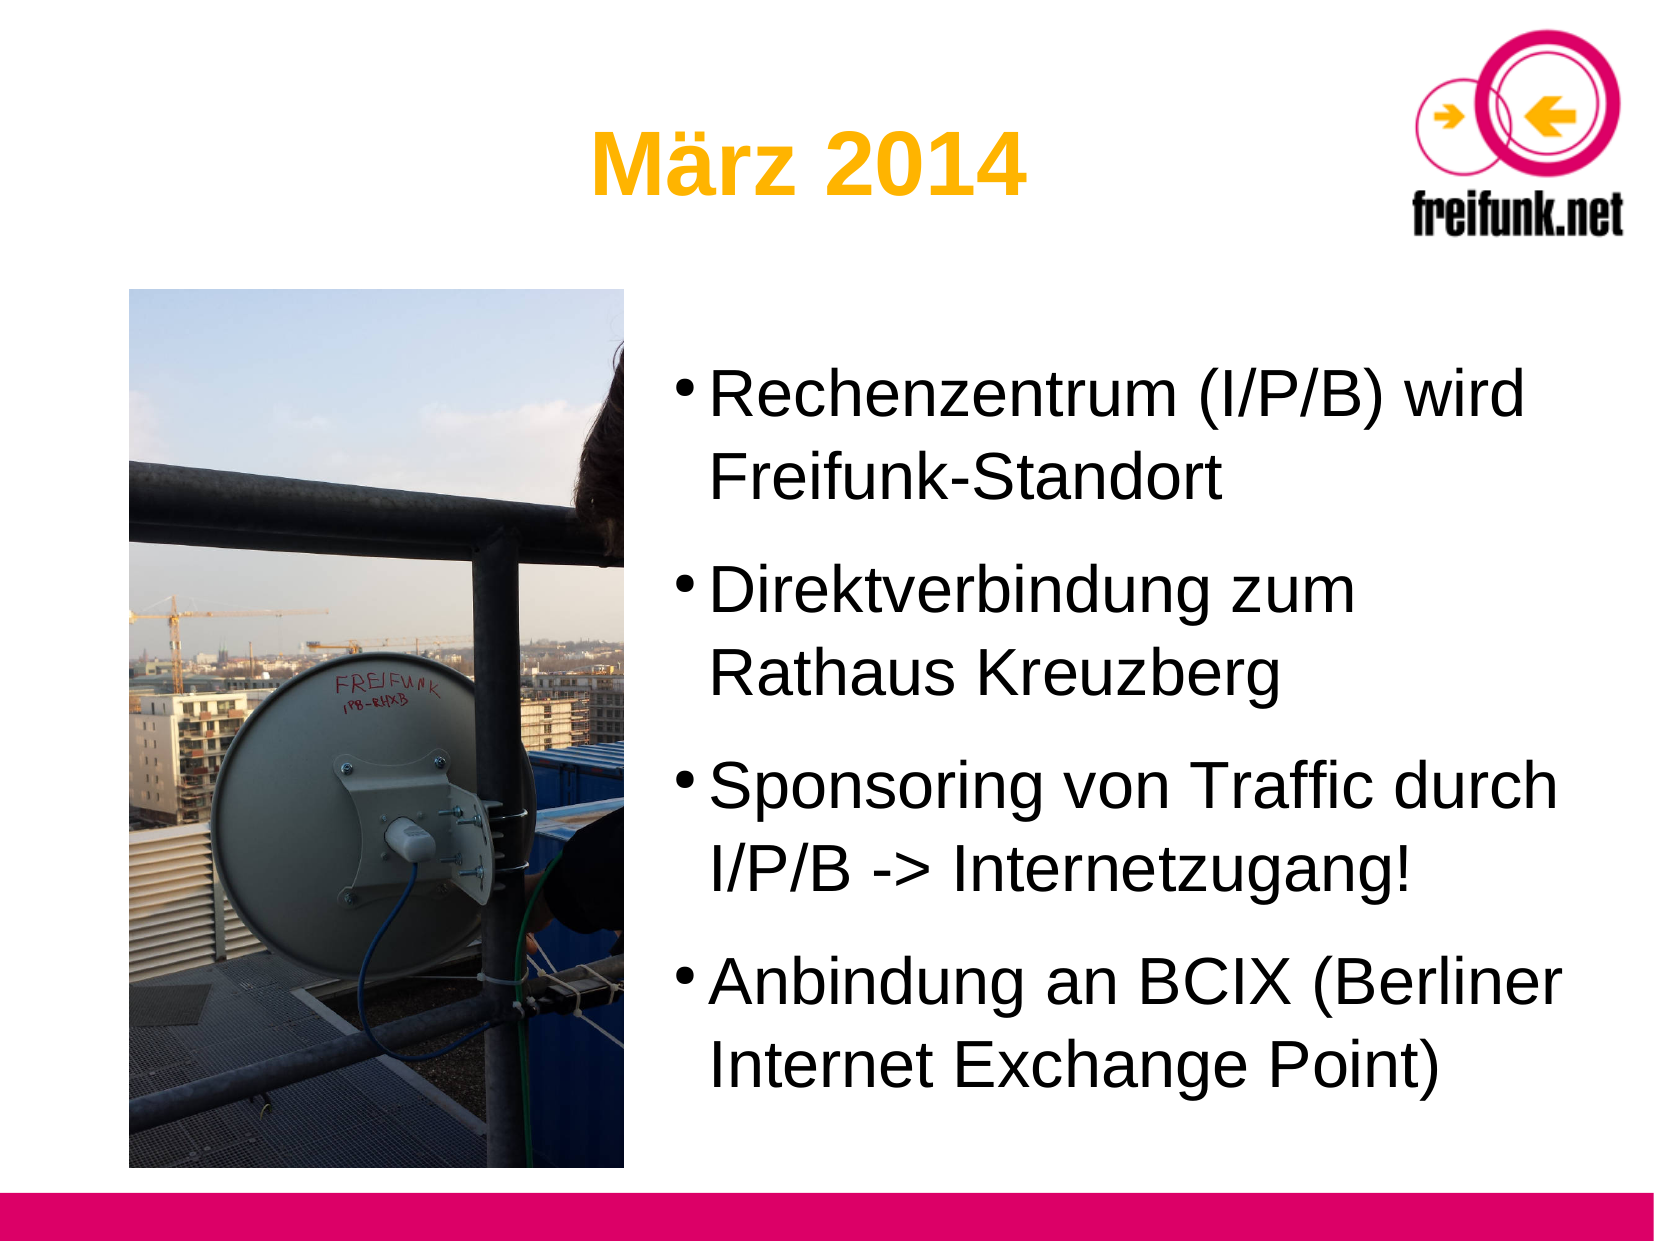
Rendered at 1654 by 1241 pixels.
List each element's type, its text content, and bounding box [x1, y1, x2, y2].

title März 2014 [212, 53, 1406, 260]
picture [1380, 0, 1654, 266]
list Rechenzentrum (I/P/B) wird Freifunk-Standort Direktverbindung zum Rathaus Kreuzberg Sponsoring von Traffic durch I/P/B -> Internetzugang! Anbindung an BCIX (Berliner Internet Exchange Point) [673, 290, 1571, 1158]
picture [129, 289, 624, 1169]
